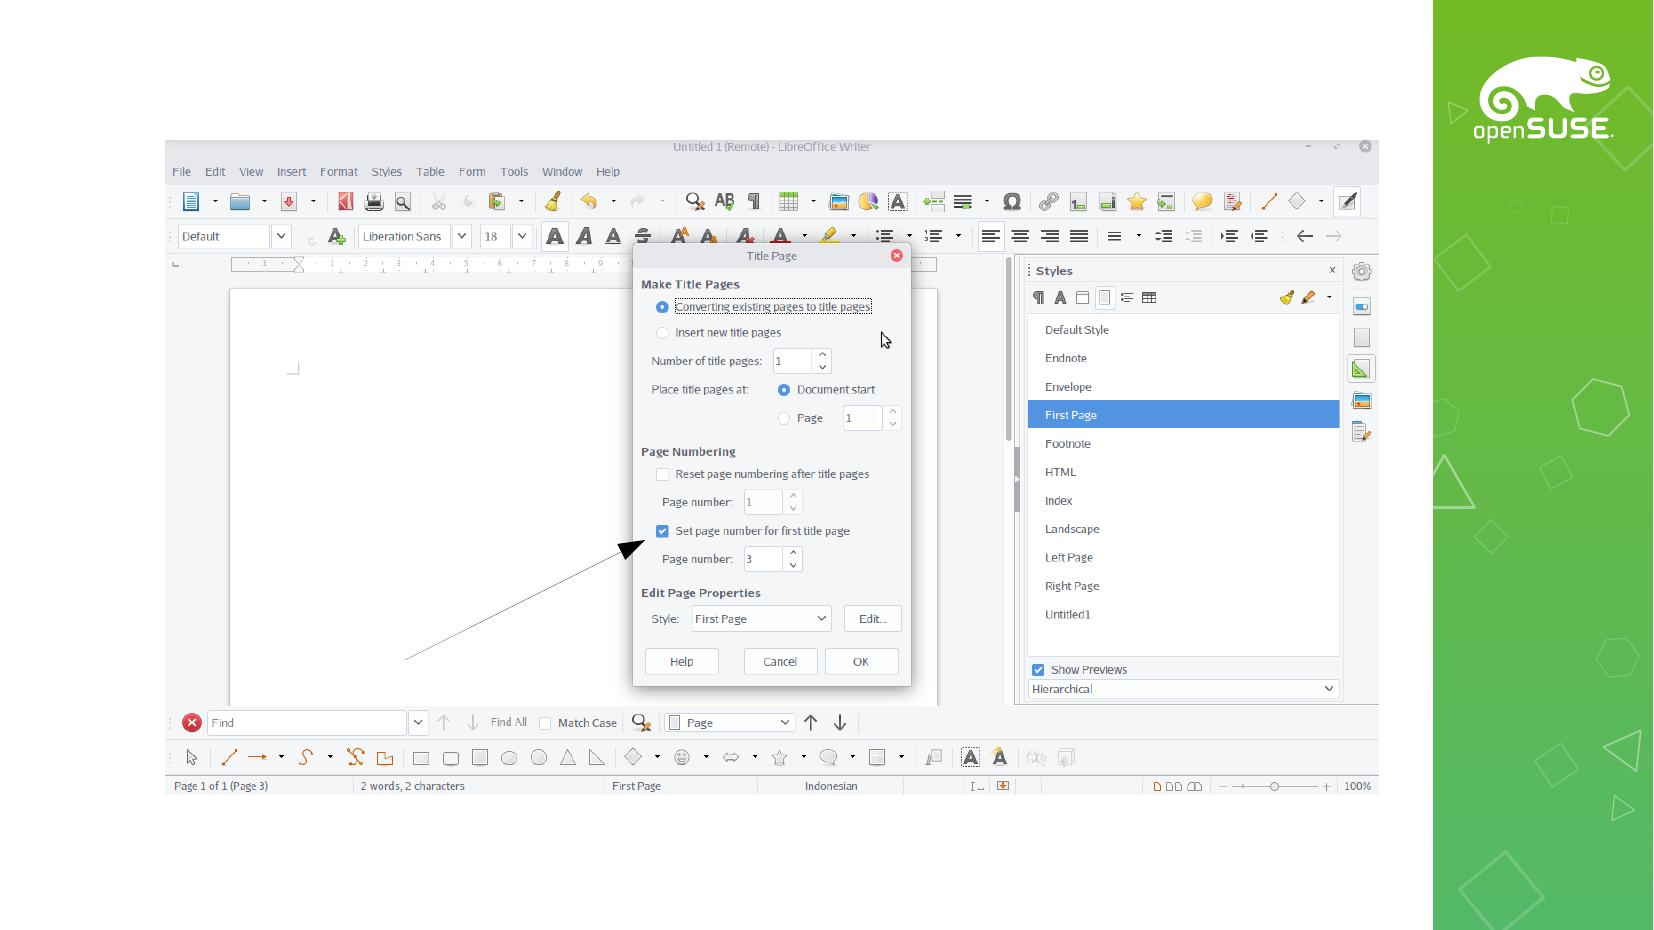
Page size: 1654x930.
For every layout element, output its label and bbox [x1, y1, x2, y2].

picture [165, 140, 1379, 796]
